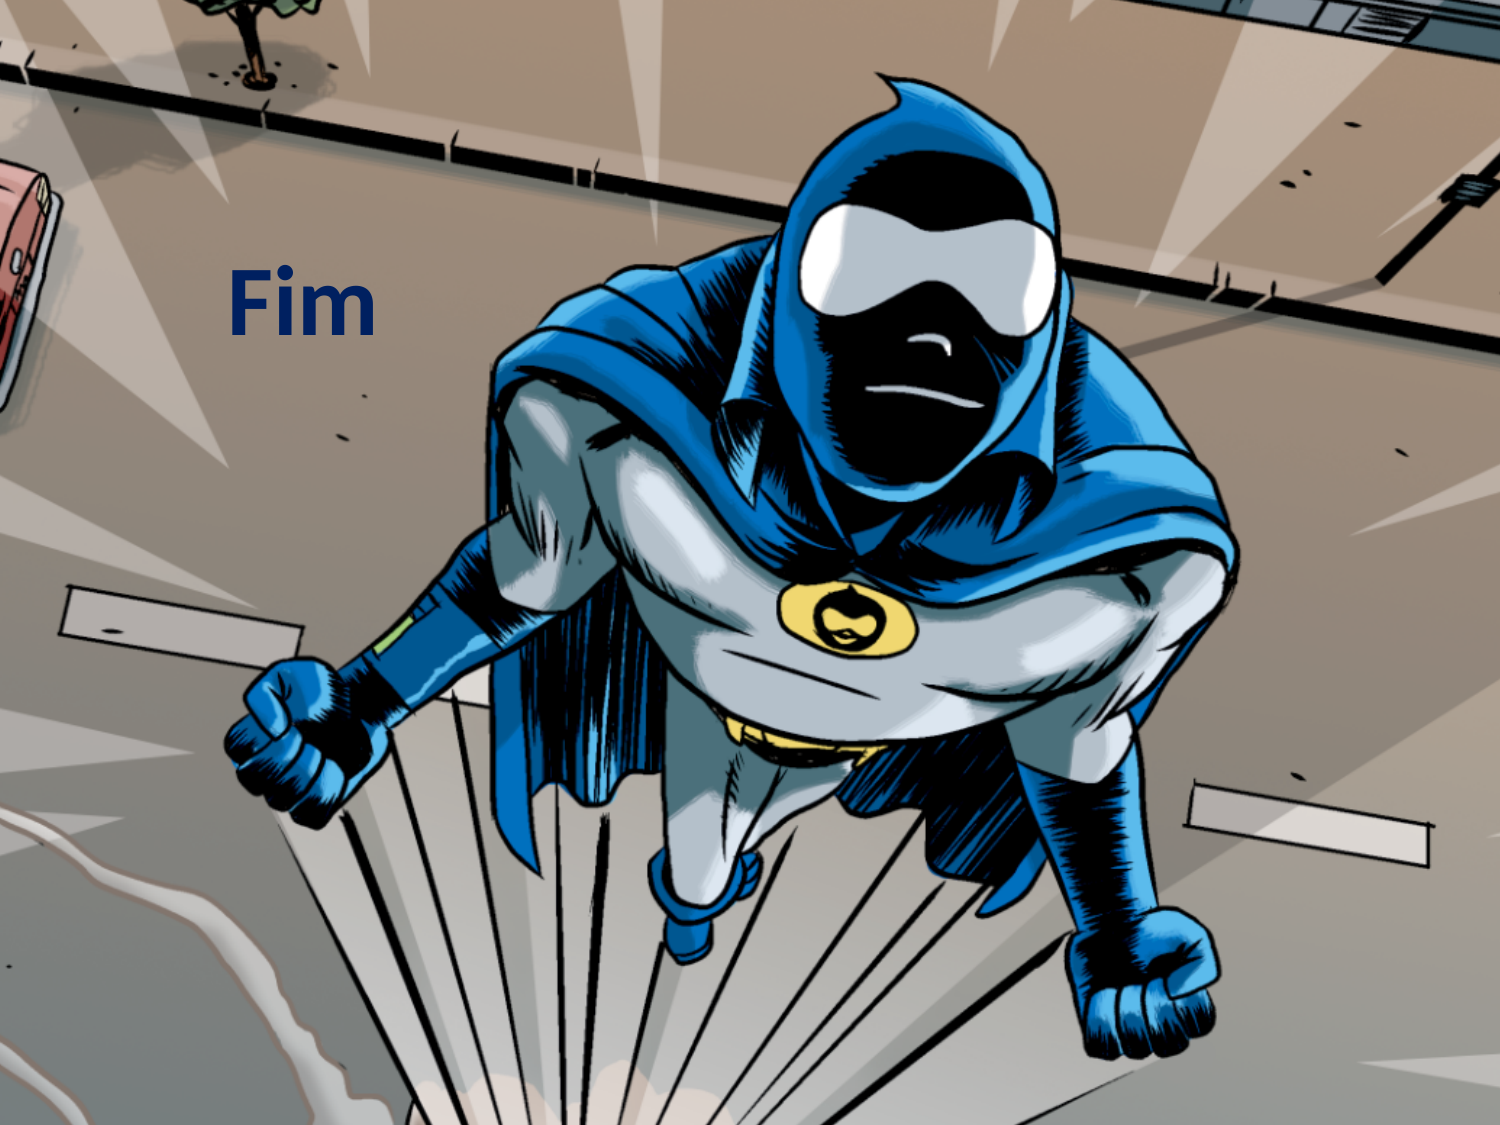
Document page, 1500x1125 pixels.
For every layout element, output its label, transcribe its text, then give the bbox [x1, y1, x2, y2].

title Fim [212, 189, 1465, 402]
picture [0, 0, 1500, 1125]
